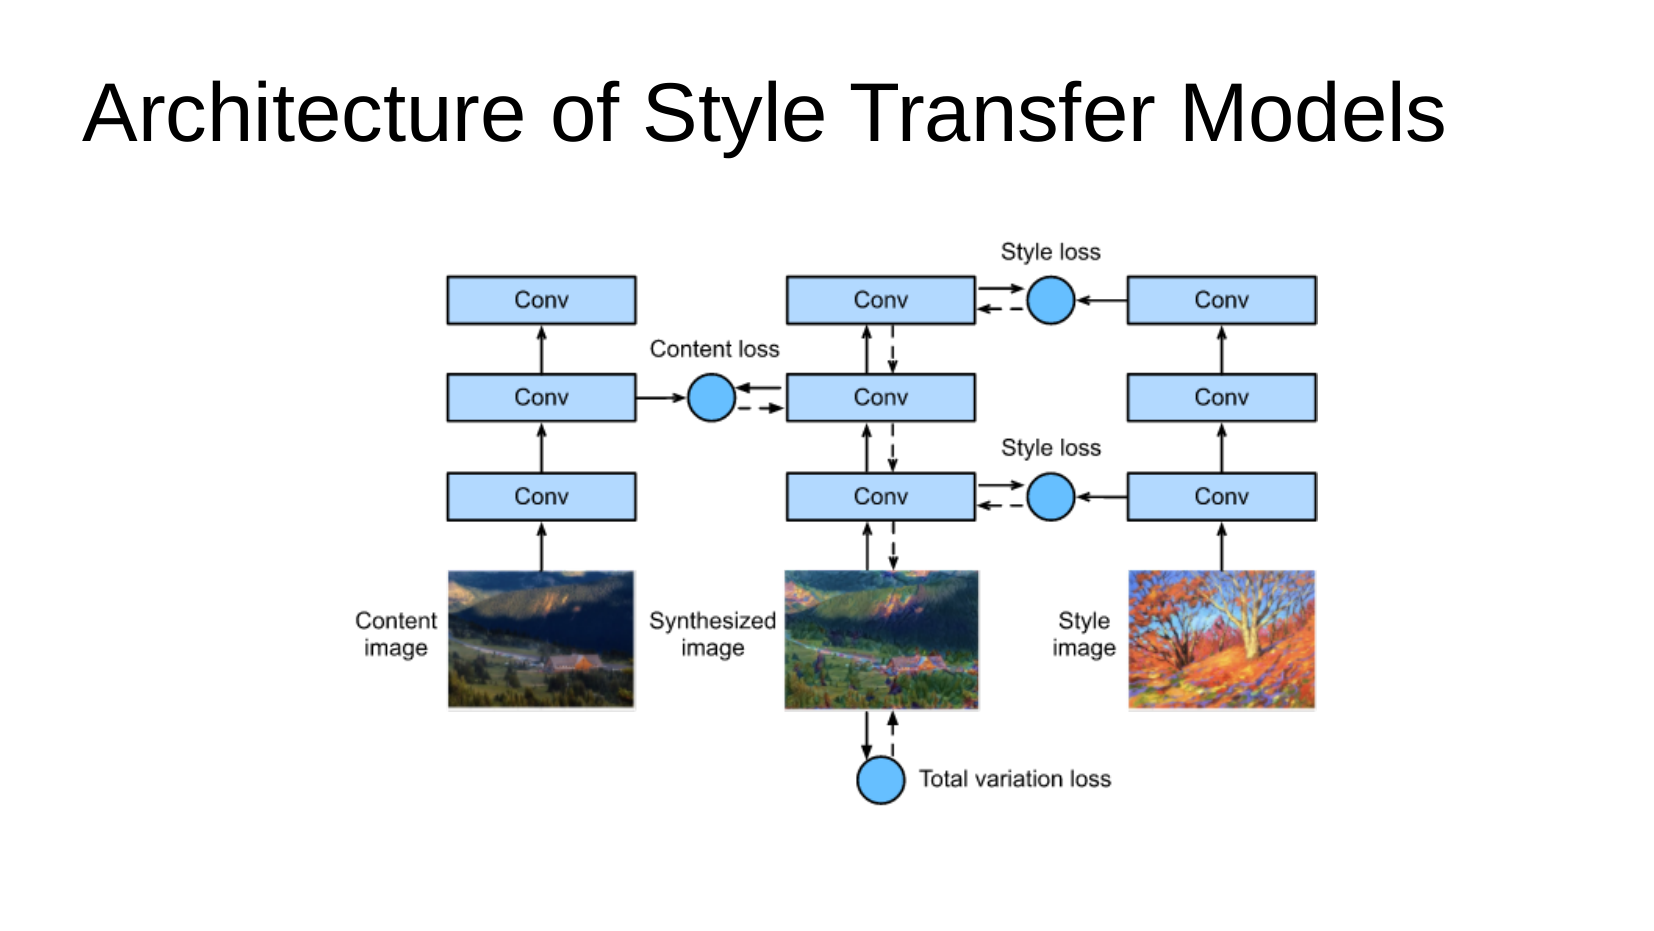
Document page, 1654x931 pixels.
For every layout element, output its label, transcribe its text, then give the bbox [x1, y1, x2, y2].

title Architecture of Style Transfer Models [82, 37, 1571, 193]
picture [336, 226, 1318, 810]
